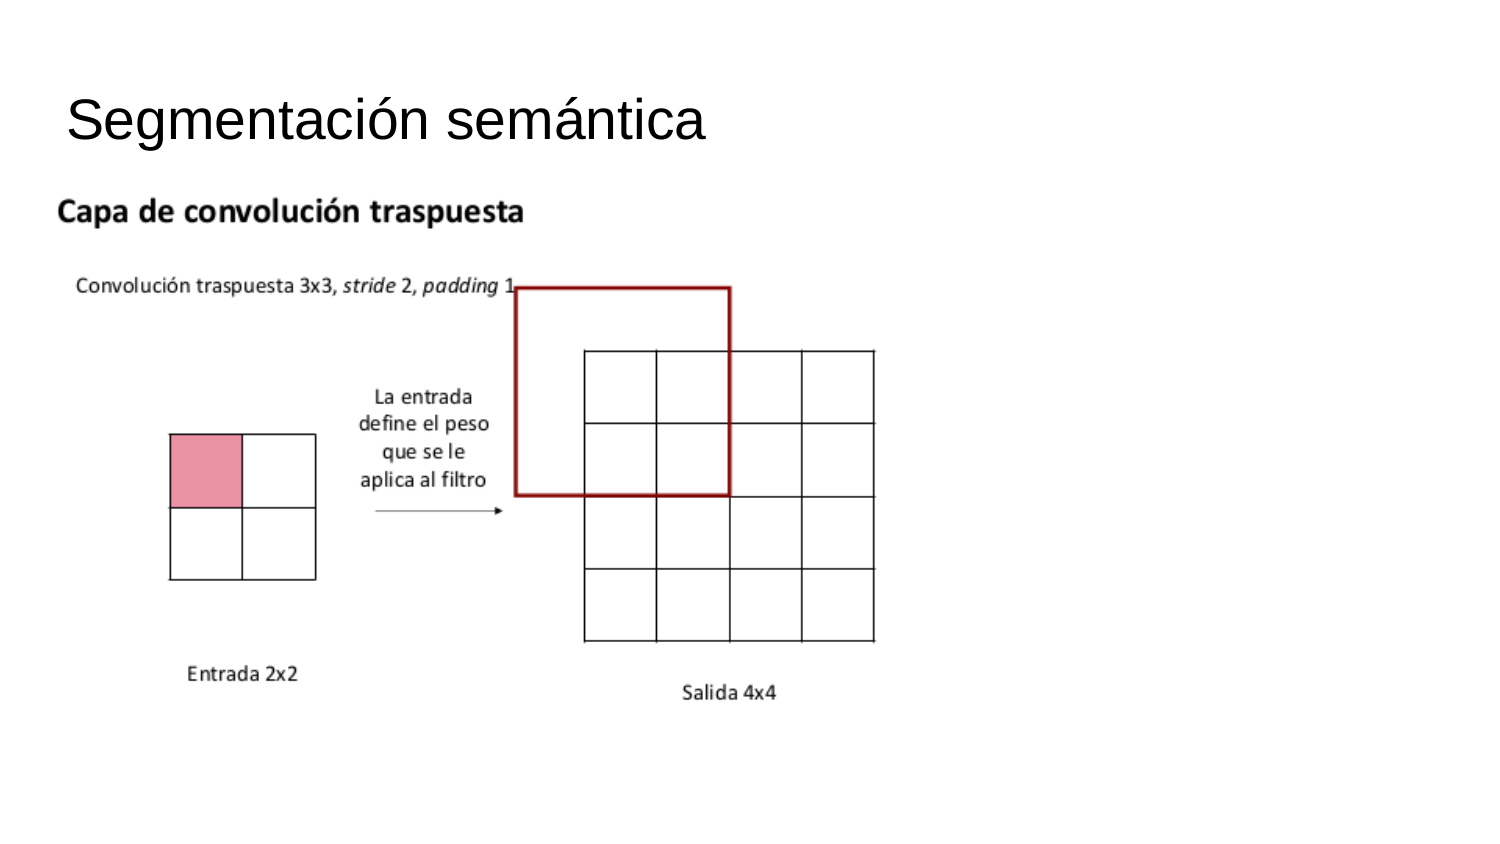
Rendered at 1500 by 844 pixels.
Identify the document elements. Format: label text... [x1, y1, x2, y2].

picture [51, 188, 892, 714]
title Segmentación semántica [51, 72, 1449, 167]
